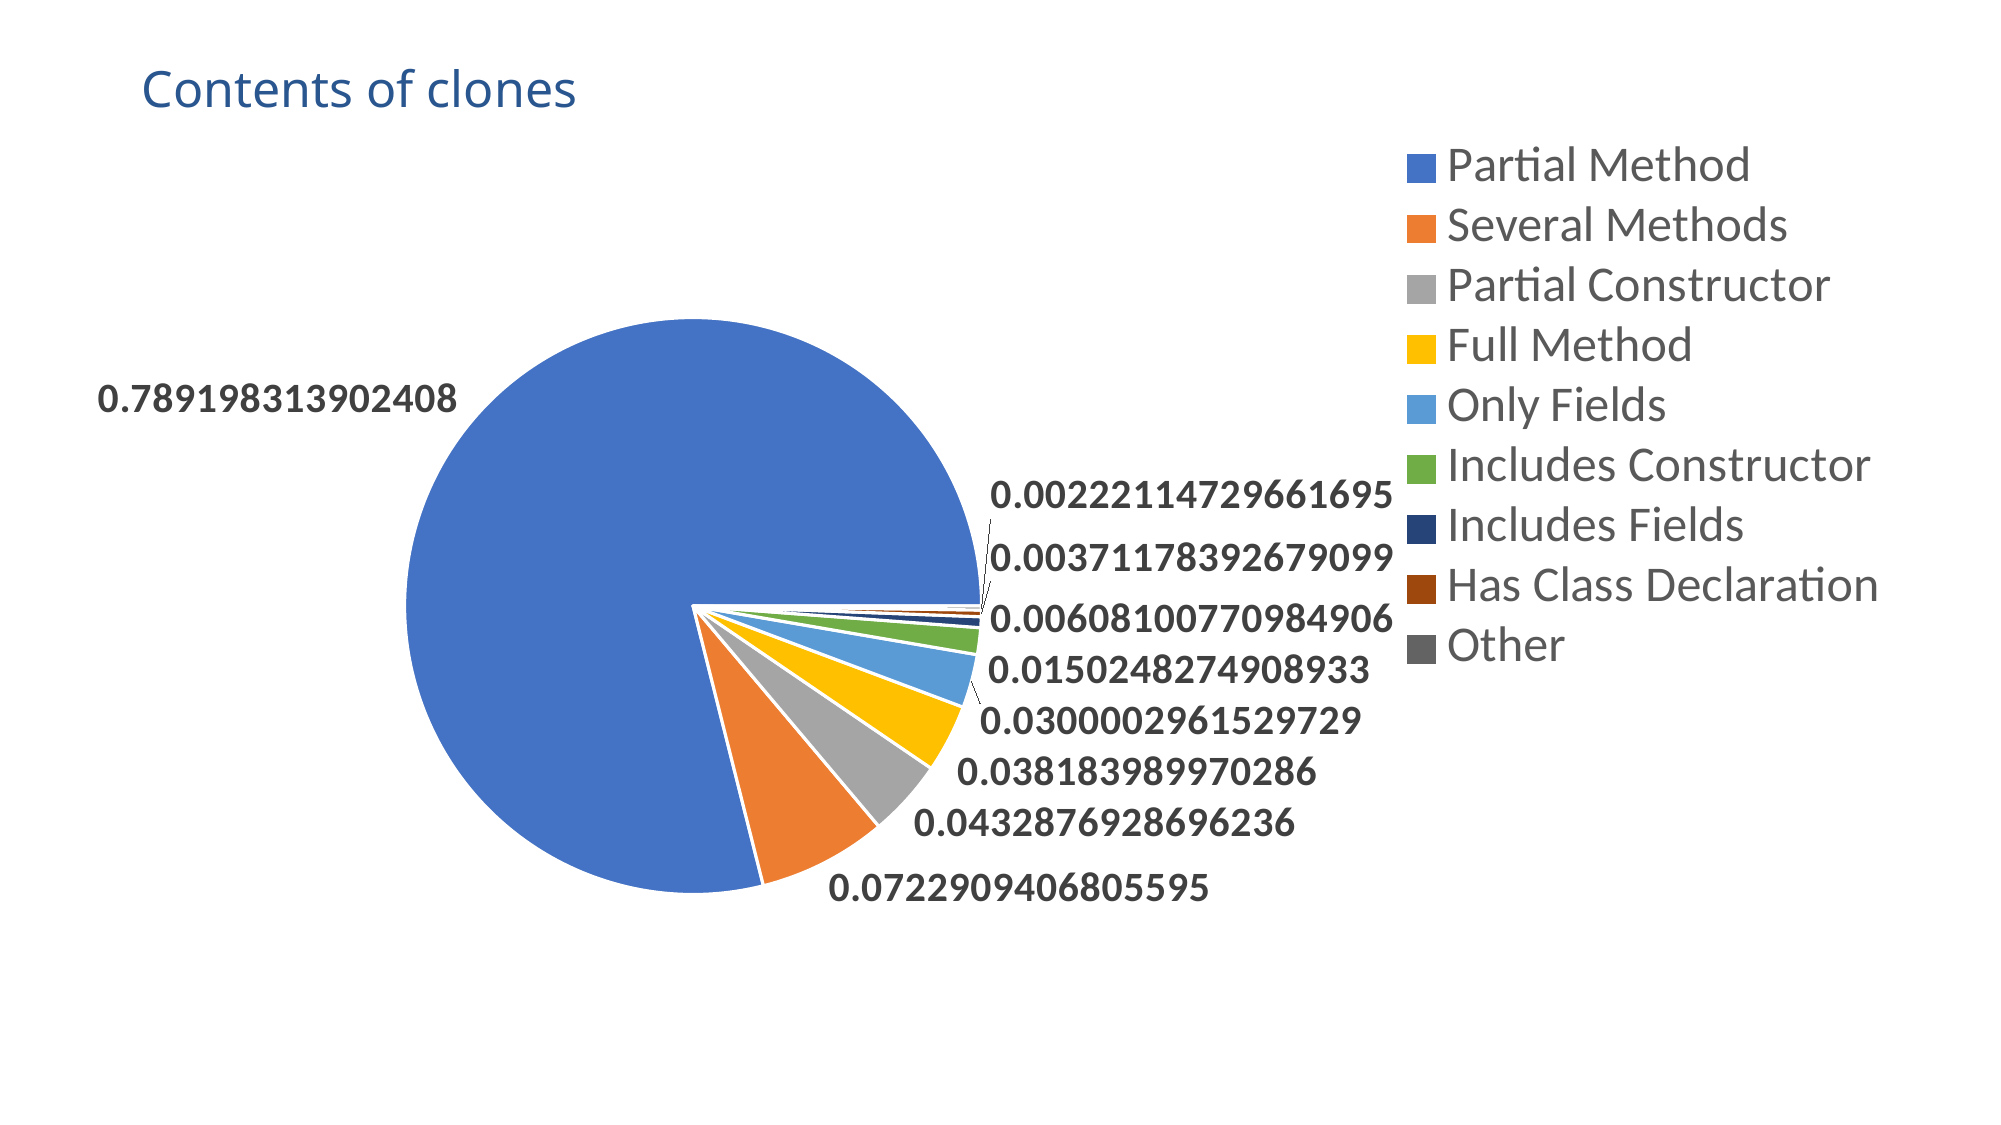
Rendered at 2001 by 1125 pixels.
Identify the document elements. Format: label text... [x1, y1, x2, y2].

text_box Contents of clones [142, 59, 1842, 124]
chart [44, 124, 1953, 1115]
